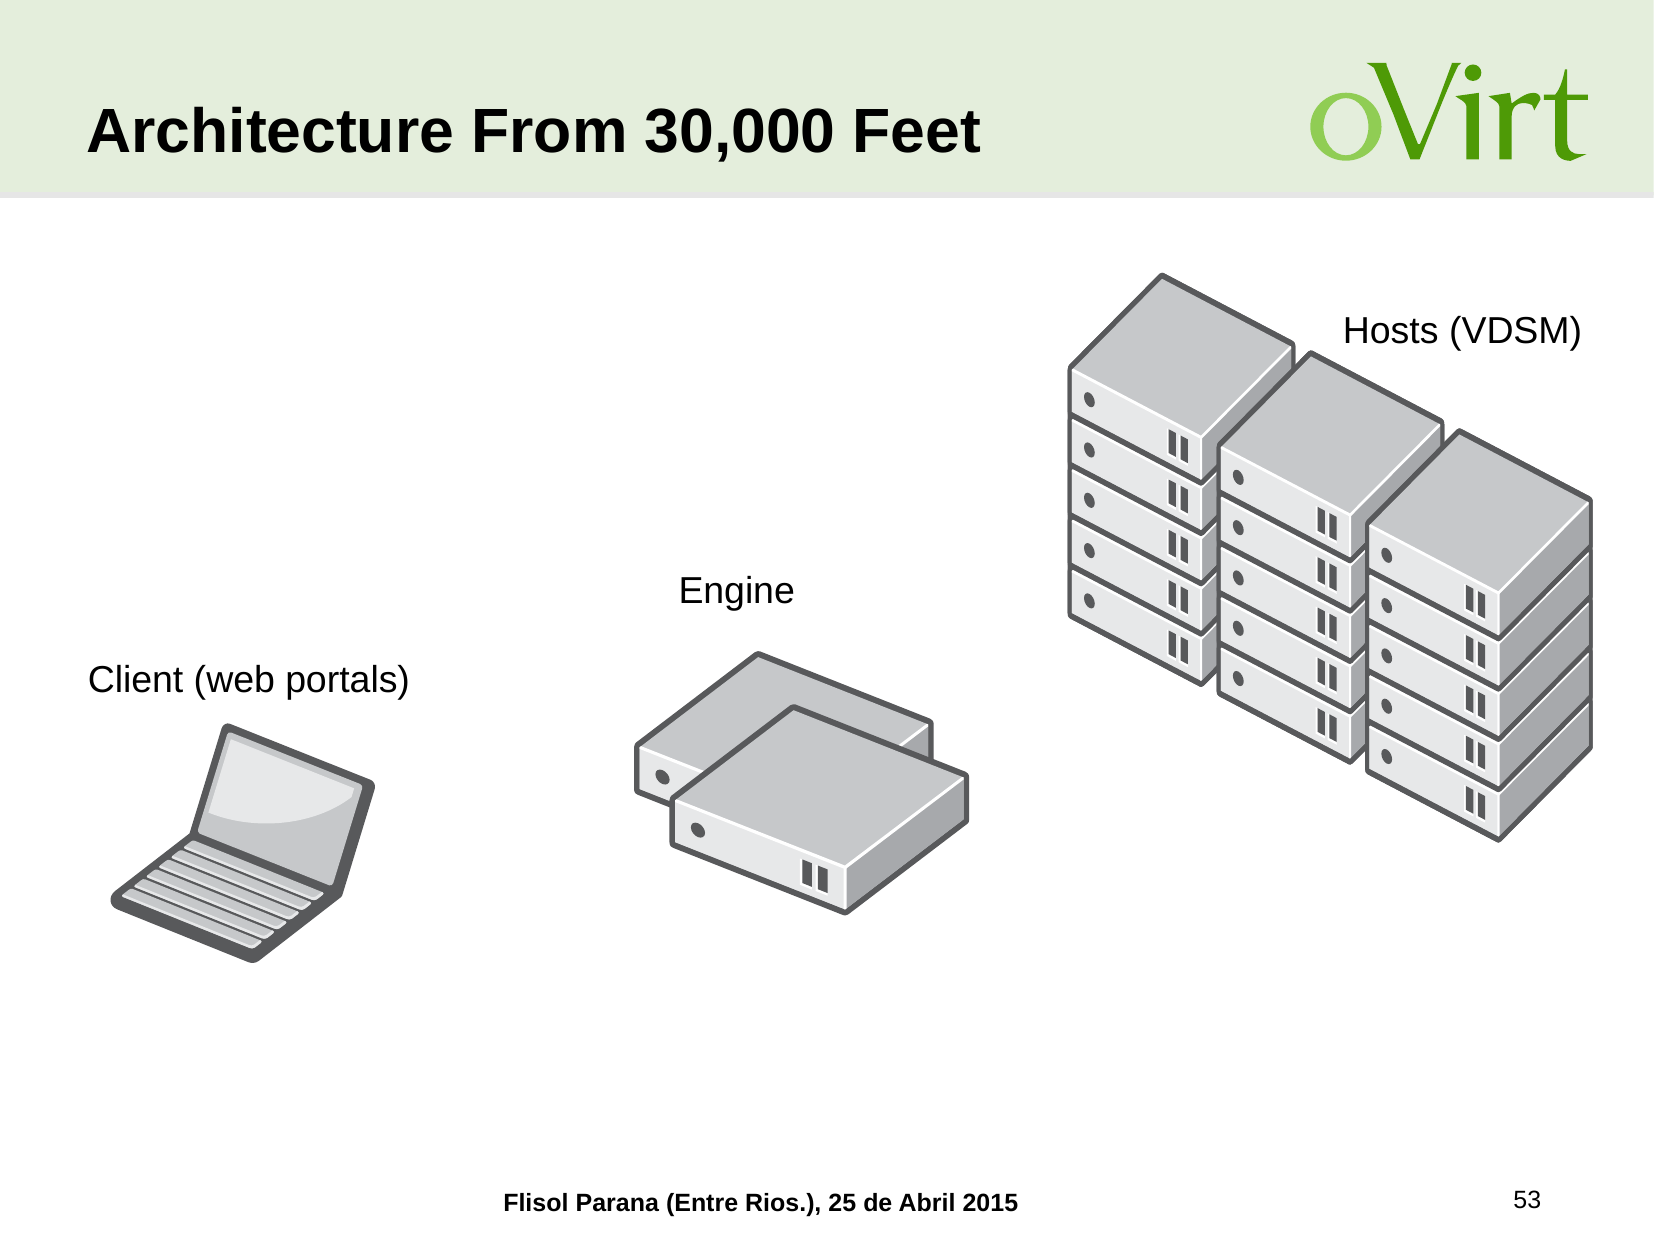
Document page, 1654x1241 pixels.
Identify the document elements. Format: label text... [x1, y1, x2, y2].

picture [110, 723, 376, 963]
text_box Client (web portals) [73, 651, 449, 709]
title Architecture From 30,000 Feet [86, 36, 1307, 225]
picture [634, 651, 970, 916]
picture [1067, 272, 1593, 843]
text_box Hosts (VDSM) [1328, 302, 1654, 360]
text_box Engine [663, 562, 852, 620]
